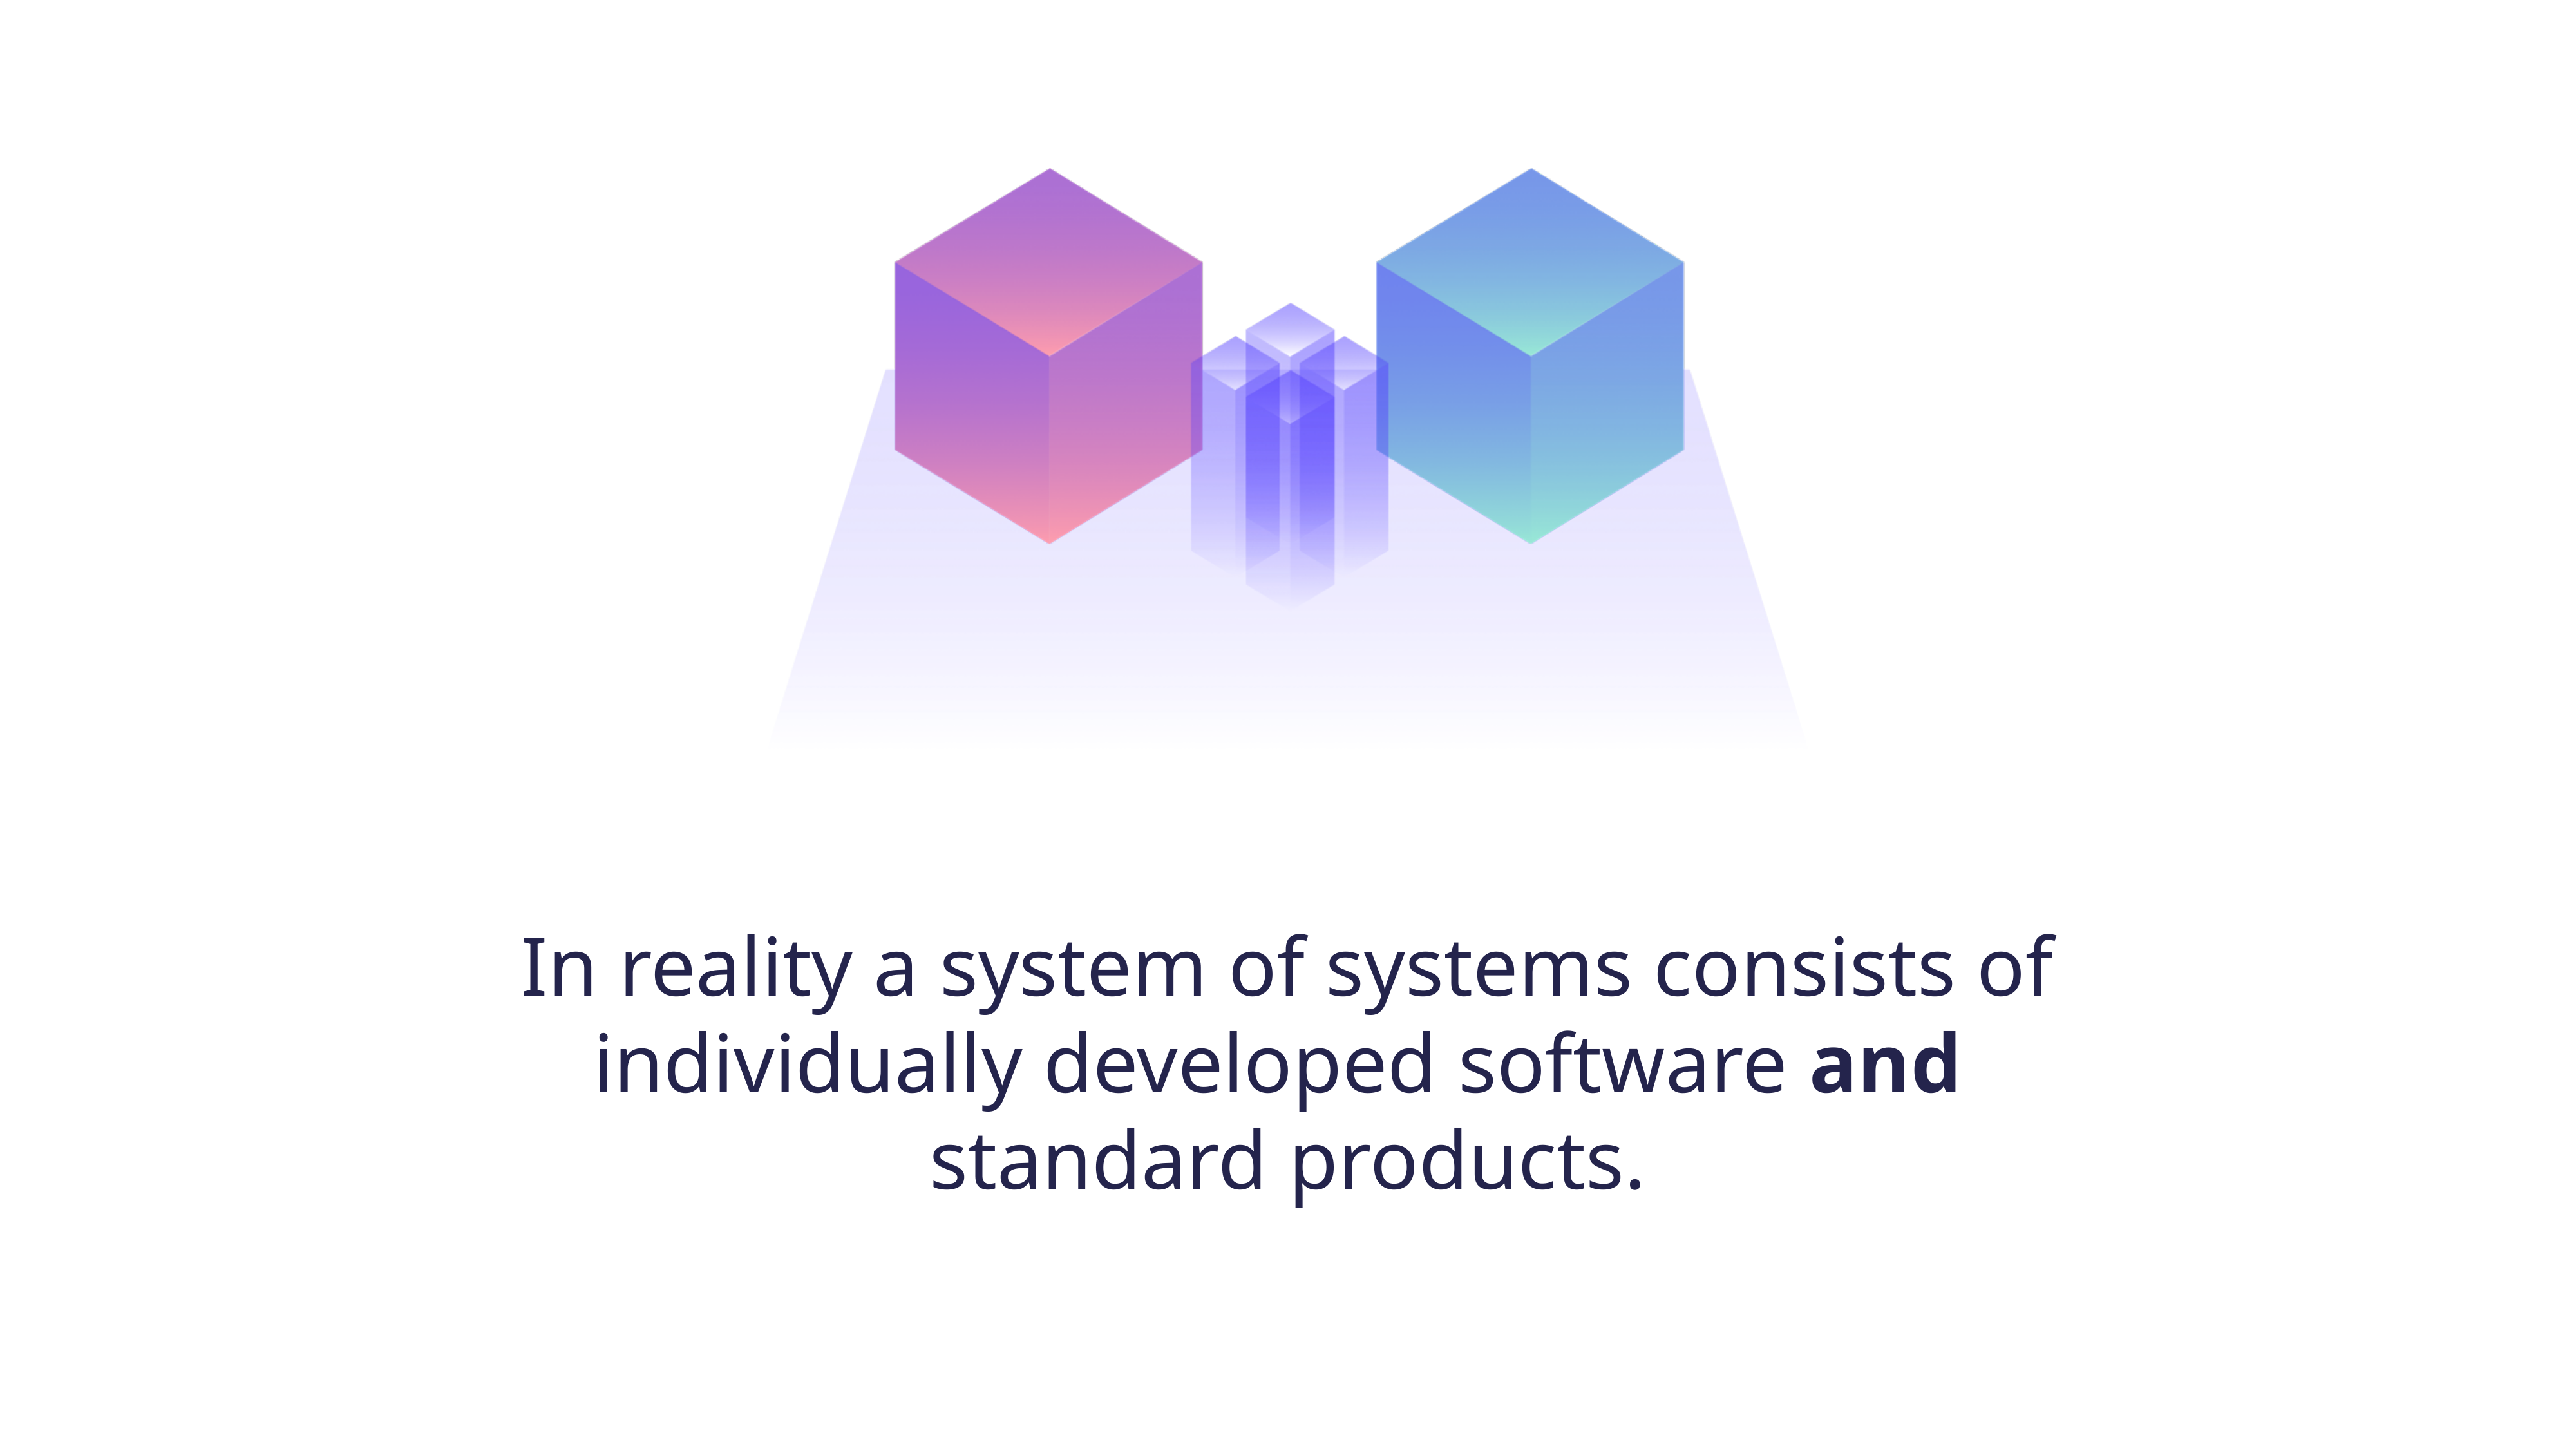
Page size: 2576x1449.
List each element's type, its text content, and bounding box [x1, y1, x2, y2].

picture [766, 168, 1810, 753]
list In reality a system of systems consists of individually developed software and standard products. [301, 775, 2275, 1345]
